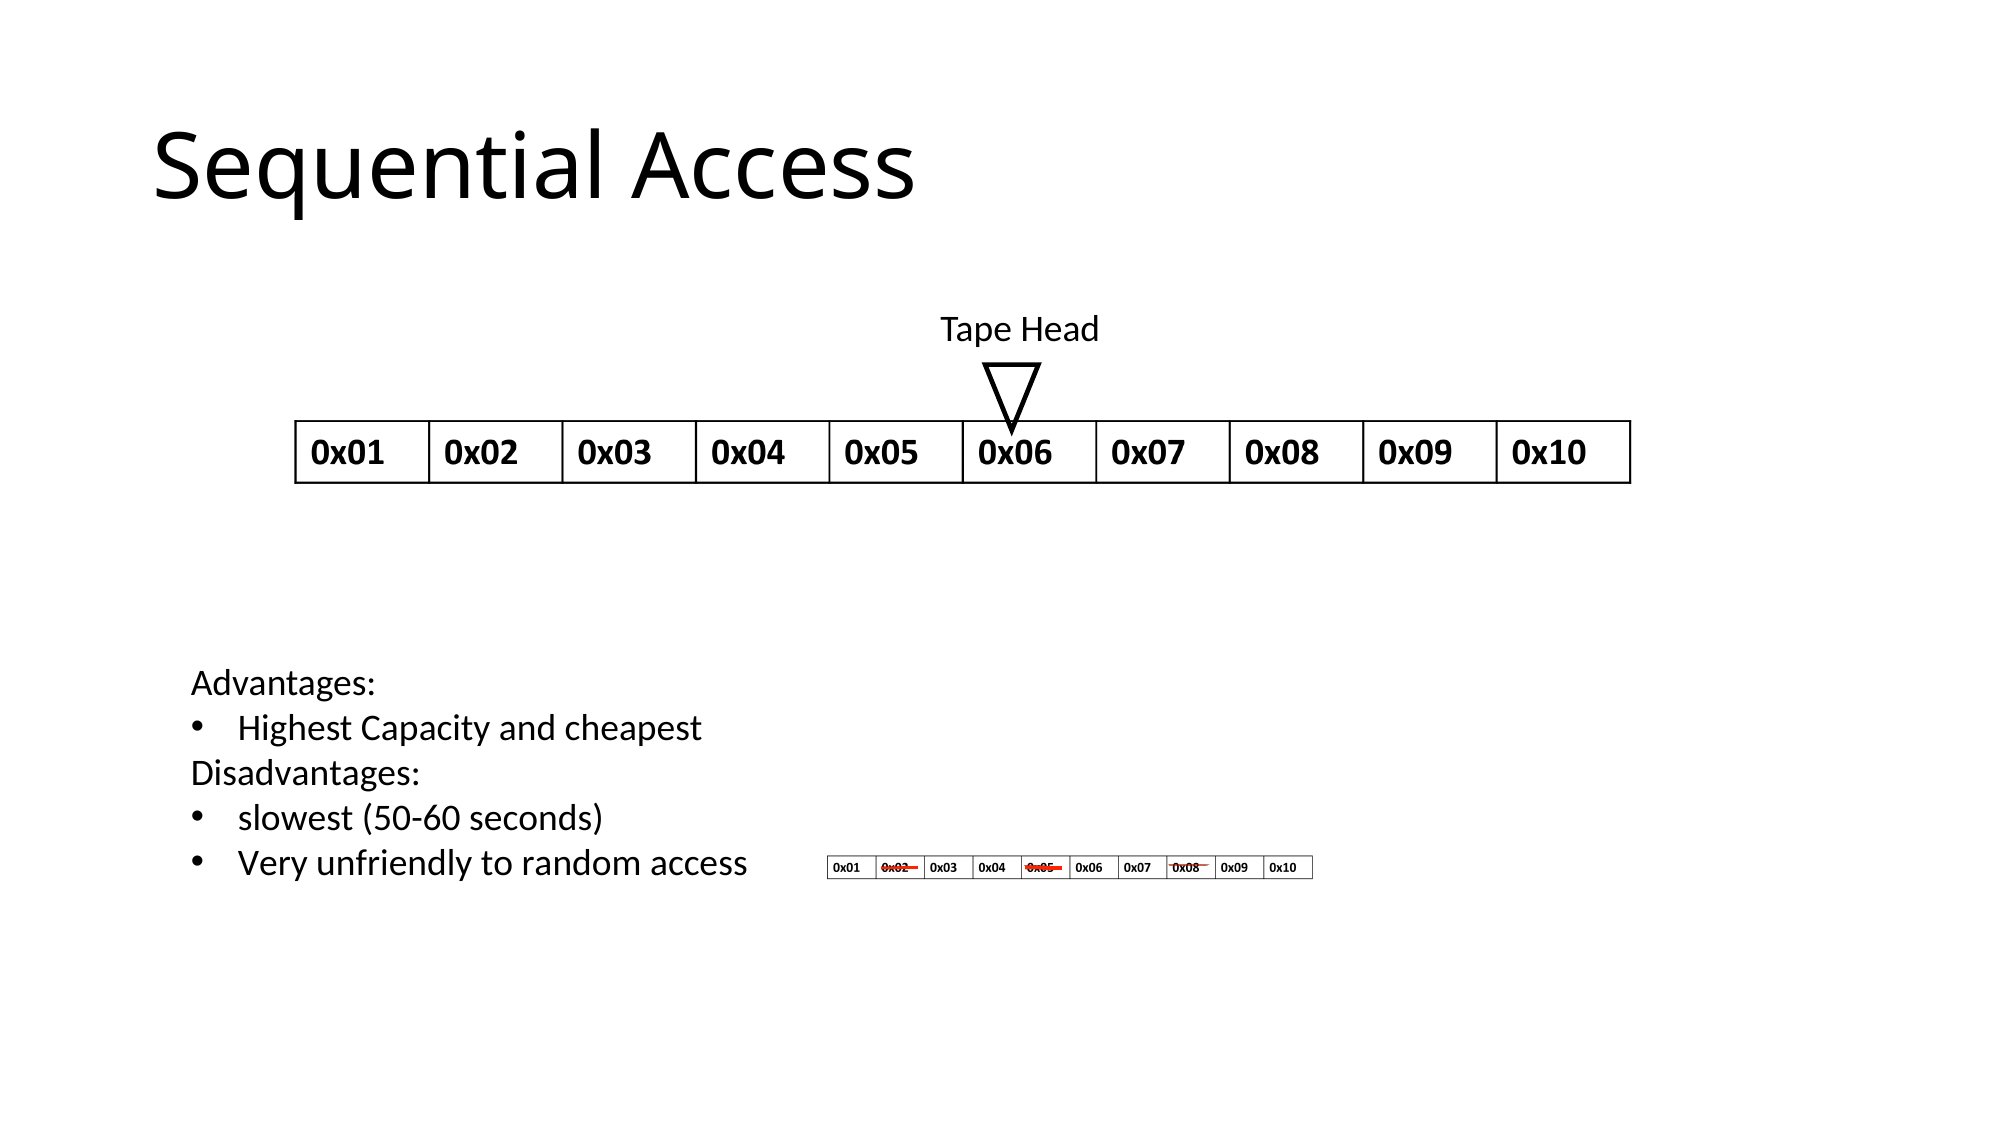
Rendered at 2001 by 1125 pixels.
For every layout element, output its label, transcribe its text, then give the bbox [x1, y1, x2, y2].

title Sequential Access [137, 59, 1863, 278]
picture [294, 416, 1632, 497]
text_box Tape Head [925, 295, 1136, 357]
text_box Advantages: Highest Capacity and cheapest Disadvantages: slowest (50-60 seconds) Very unfriendly to random access [175, 650, 1176, 939]
picture [827, 854, 1313, 884]
